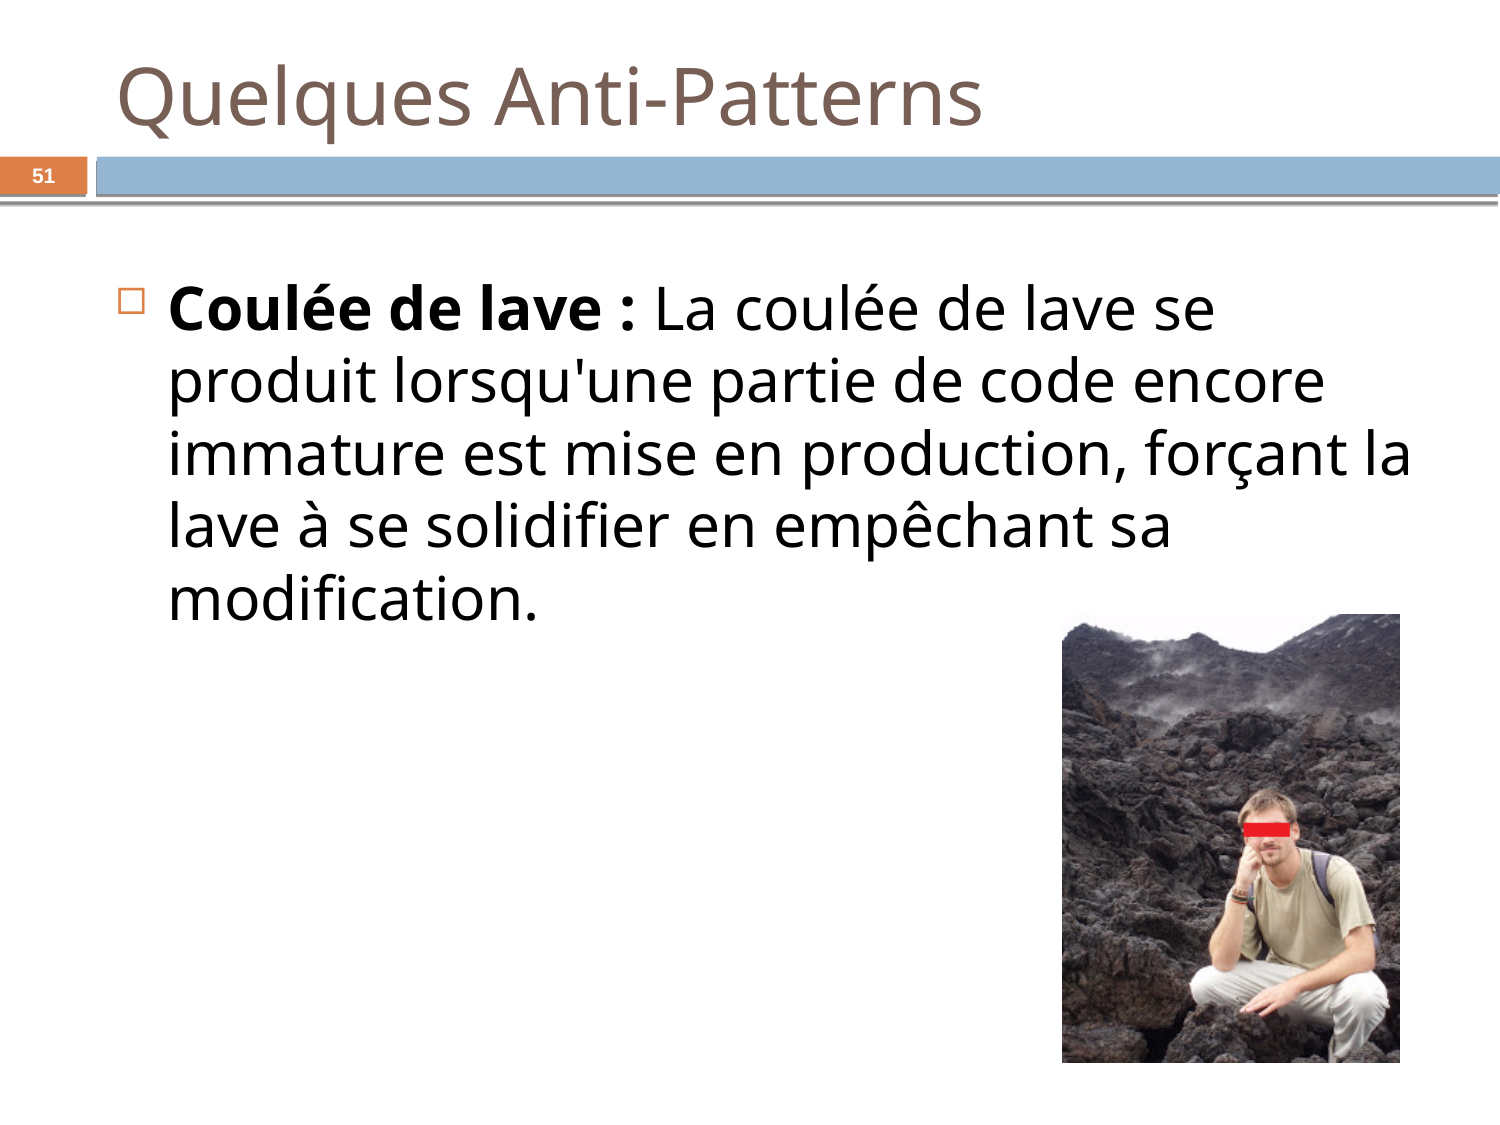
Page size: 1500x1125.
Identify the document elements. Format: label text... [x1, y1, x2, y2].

picture [1062, 614, 1400, 1064]
title Quelques Anti-Patterns [100, 37, 1438, 149]
list Coulée de lave : La coulée de lave se produit lorsqu'une partie de code encore immature est mise en production, forçant la lave à se solidifier en empêchant sa modification. [100, 262, 1438, 1000]
slide_number <numéro> [0, 155, 88, 196]
